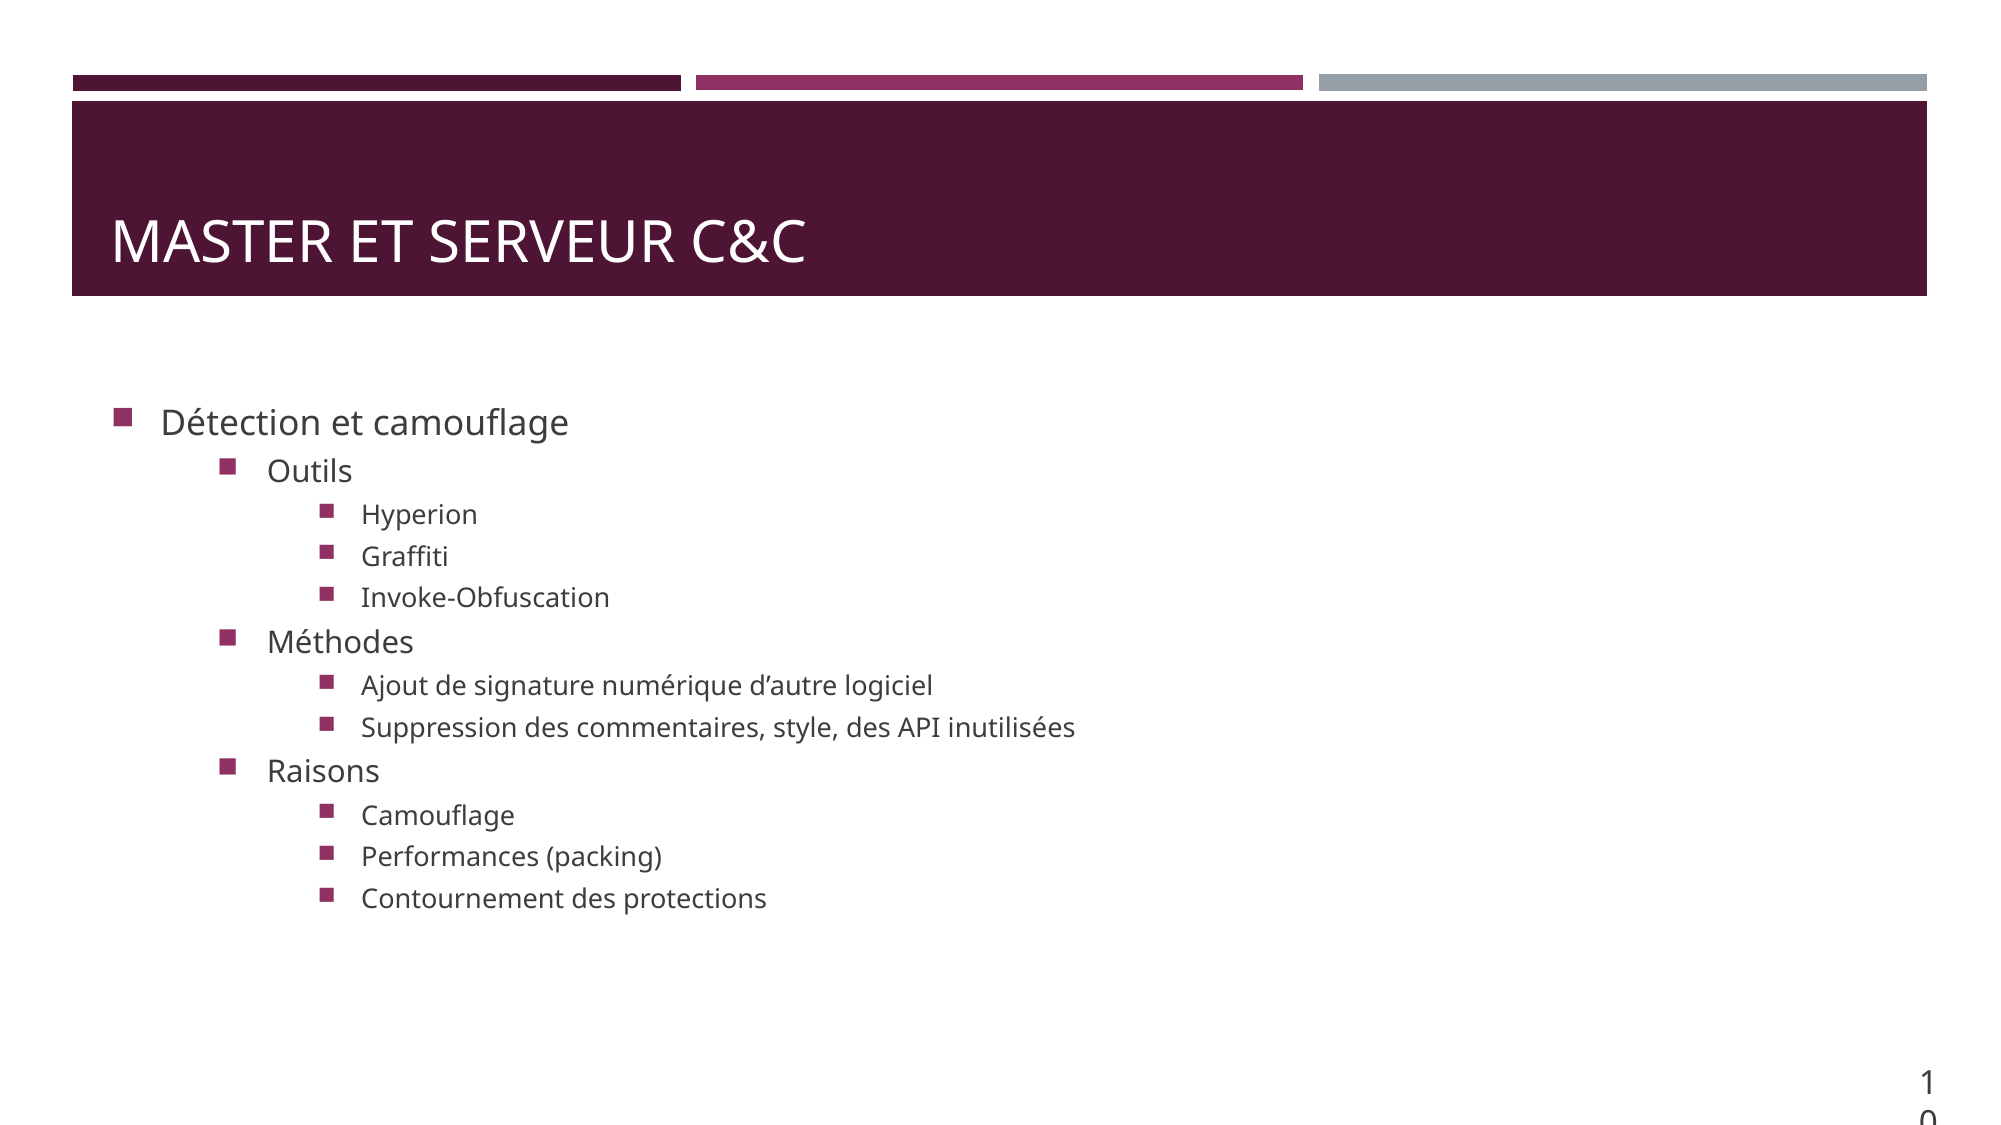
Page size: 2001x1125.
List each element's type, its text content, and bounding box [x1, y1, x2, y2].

text_box 10 [1797, 1053, 1968, 1109]
list Détection et camouflage Outils Hyperion Graffiti Invoke-Obfuscation Méthodes Ajout de signature numérique d’autre logiciel Suppression des commentaires, style, des API inutilisées Raisons Camouflage Performances (packing) Contournement des protections [95, 357, 1905, 962]
title Master et serveur C&c [95, 115, 1905, 282]
